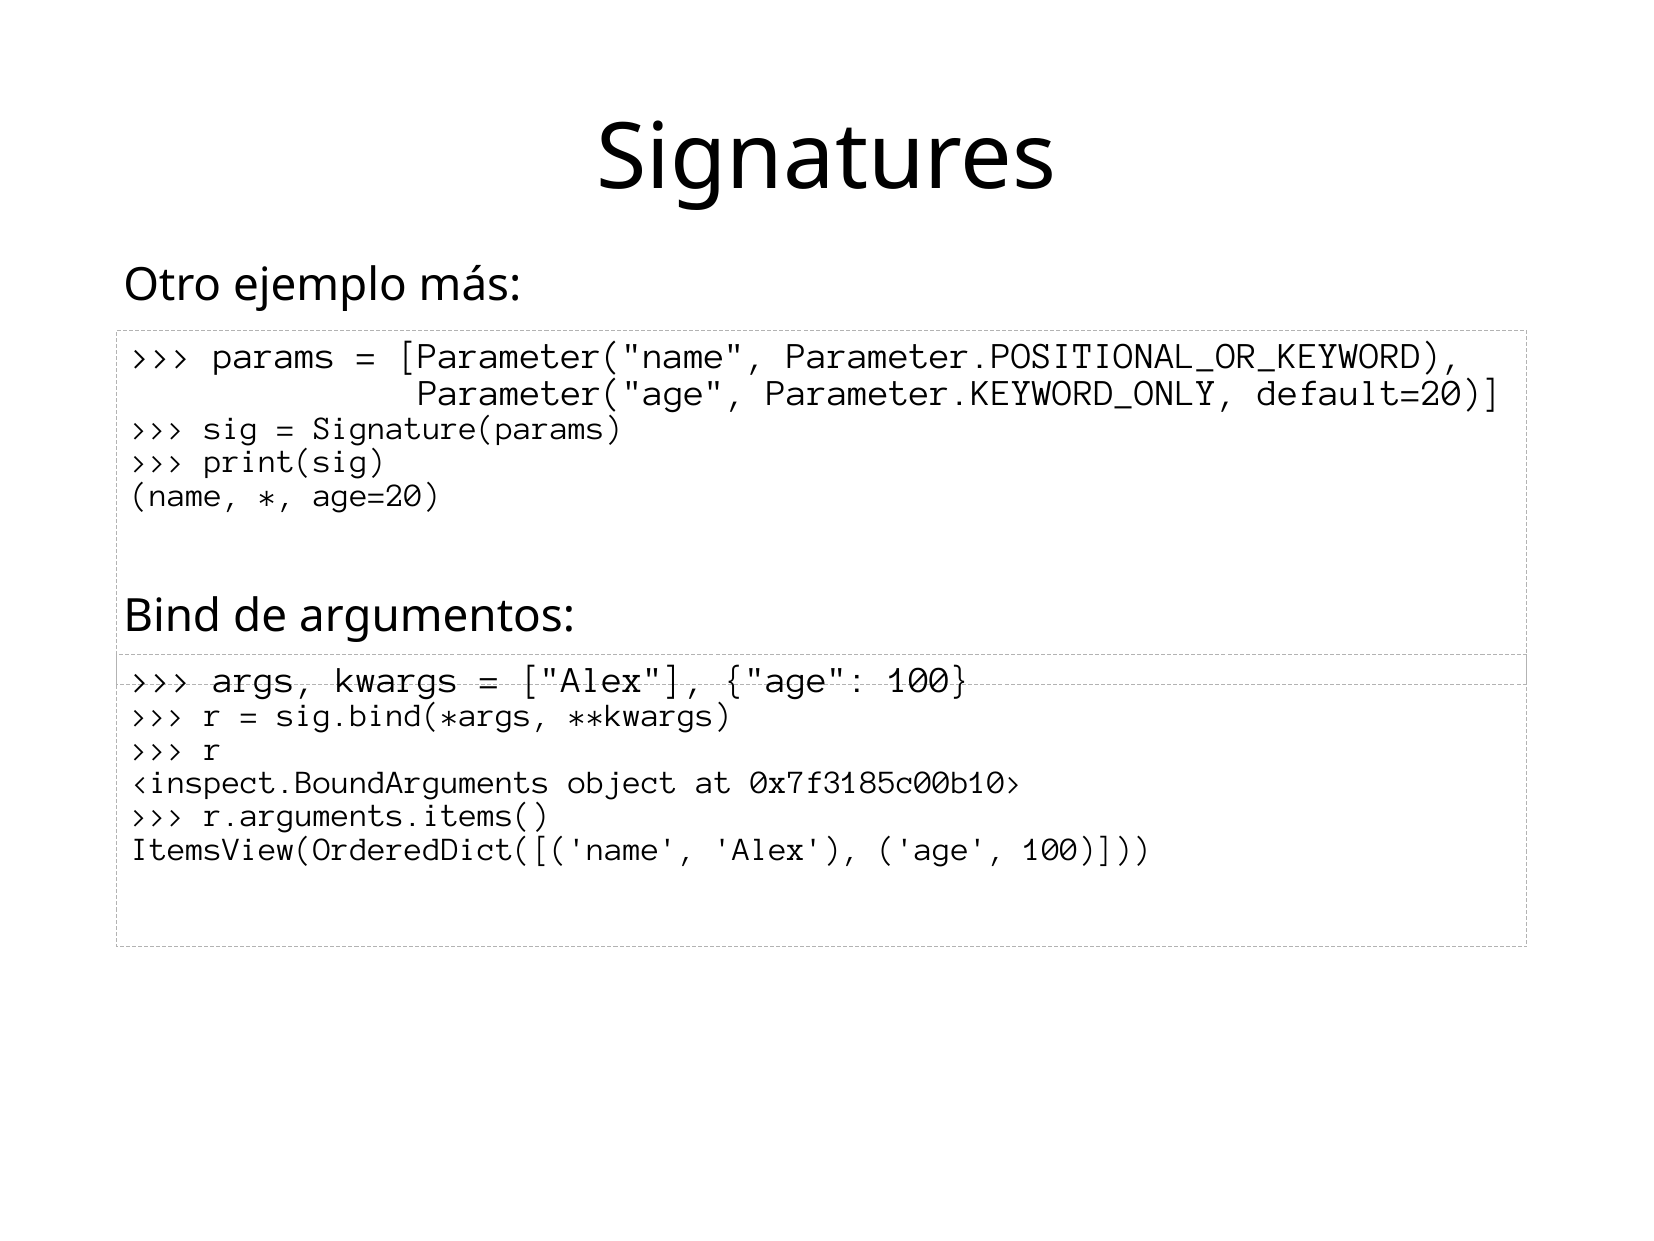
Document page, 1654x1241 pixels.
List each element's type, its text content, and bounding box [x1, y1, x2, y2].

text_box Otro ejemplo más: [108, 244, 1459, 313]
title Signatures [82, 49, 1571, 257]
text_box Bind de argumentos: [108, 574, 1459, 644]
text_box >>> params = [Parameter("name", Parameter.POSITIONAL_OR_KEYWORD), Parameter("age", Parameter.KEYWORD_ONLY, default=20)] >>> sig = Signature(params) >>> print(sig) (name, *, age=20) [116, 330, 1527, 520]
text_box >>> args, kwargs = ["Alex"], {"age": 100} >>> r = sig.bind(*args, **kwargs) >>> r <inspect.BoundArguments object at 0x7f3185c00b10> >>> r.arguments.items() ItemsView(OrderedDict([('name', 'Alex'), ('age', 100)])) [116, 654, 1527, 874]
